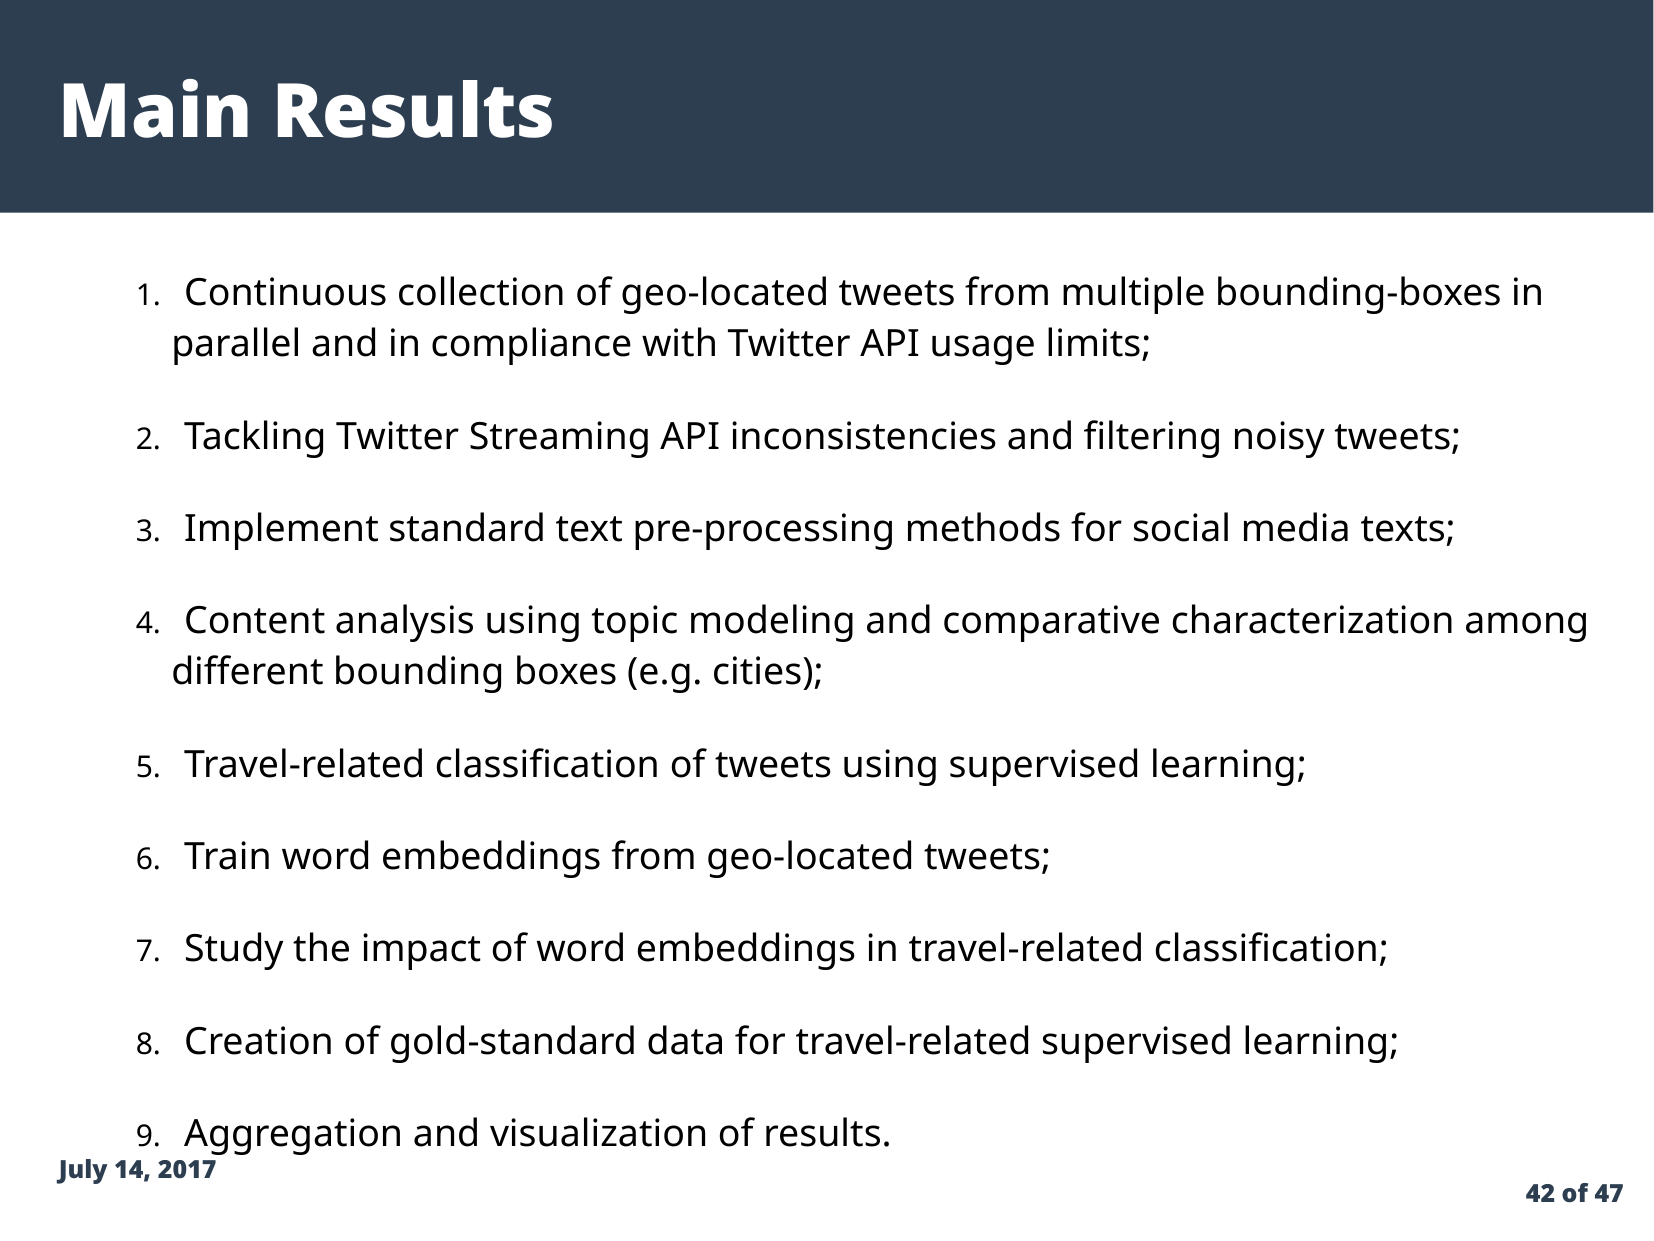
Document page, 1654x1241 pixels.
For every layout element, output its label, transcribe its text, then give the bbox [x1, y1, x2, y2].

text_box Continuous collection of geo-located tweets from multiple bounding-boxes in parallel and in compliance with Twitter API usage limits; Tackling Twitter Streaming API inconsistencies and filtering noisy tweets; Implement standard text pre-processing methods for social media texts; Content analysis using topic modeling and comparative characterization among different bounding boxes (e.g. cities); Travel-related classification of tweets using supervised learning; Train word embeddings from geo-located tweets; Study the impact of word embeddings in travel-related classification; Creation of gold-standard data for travel-related supervised learning; Aggregation and visualization of results. [82, 265, 1595, 1111]
title Main Results [59, 29, 1595, 187]
